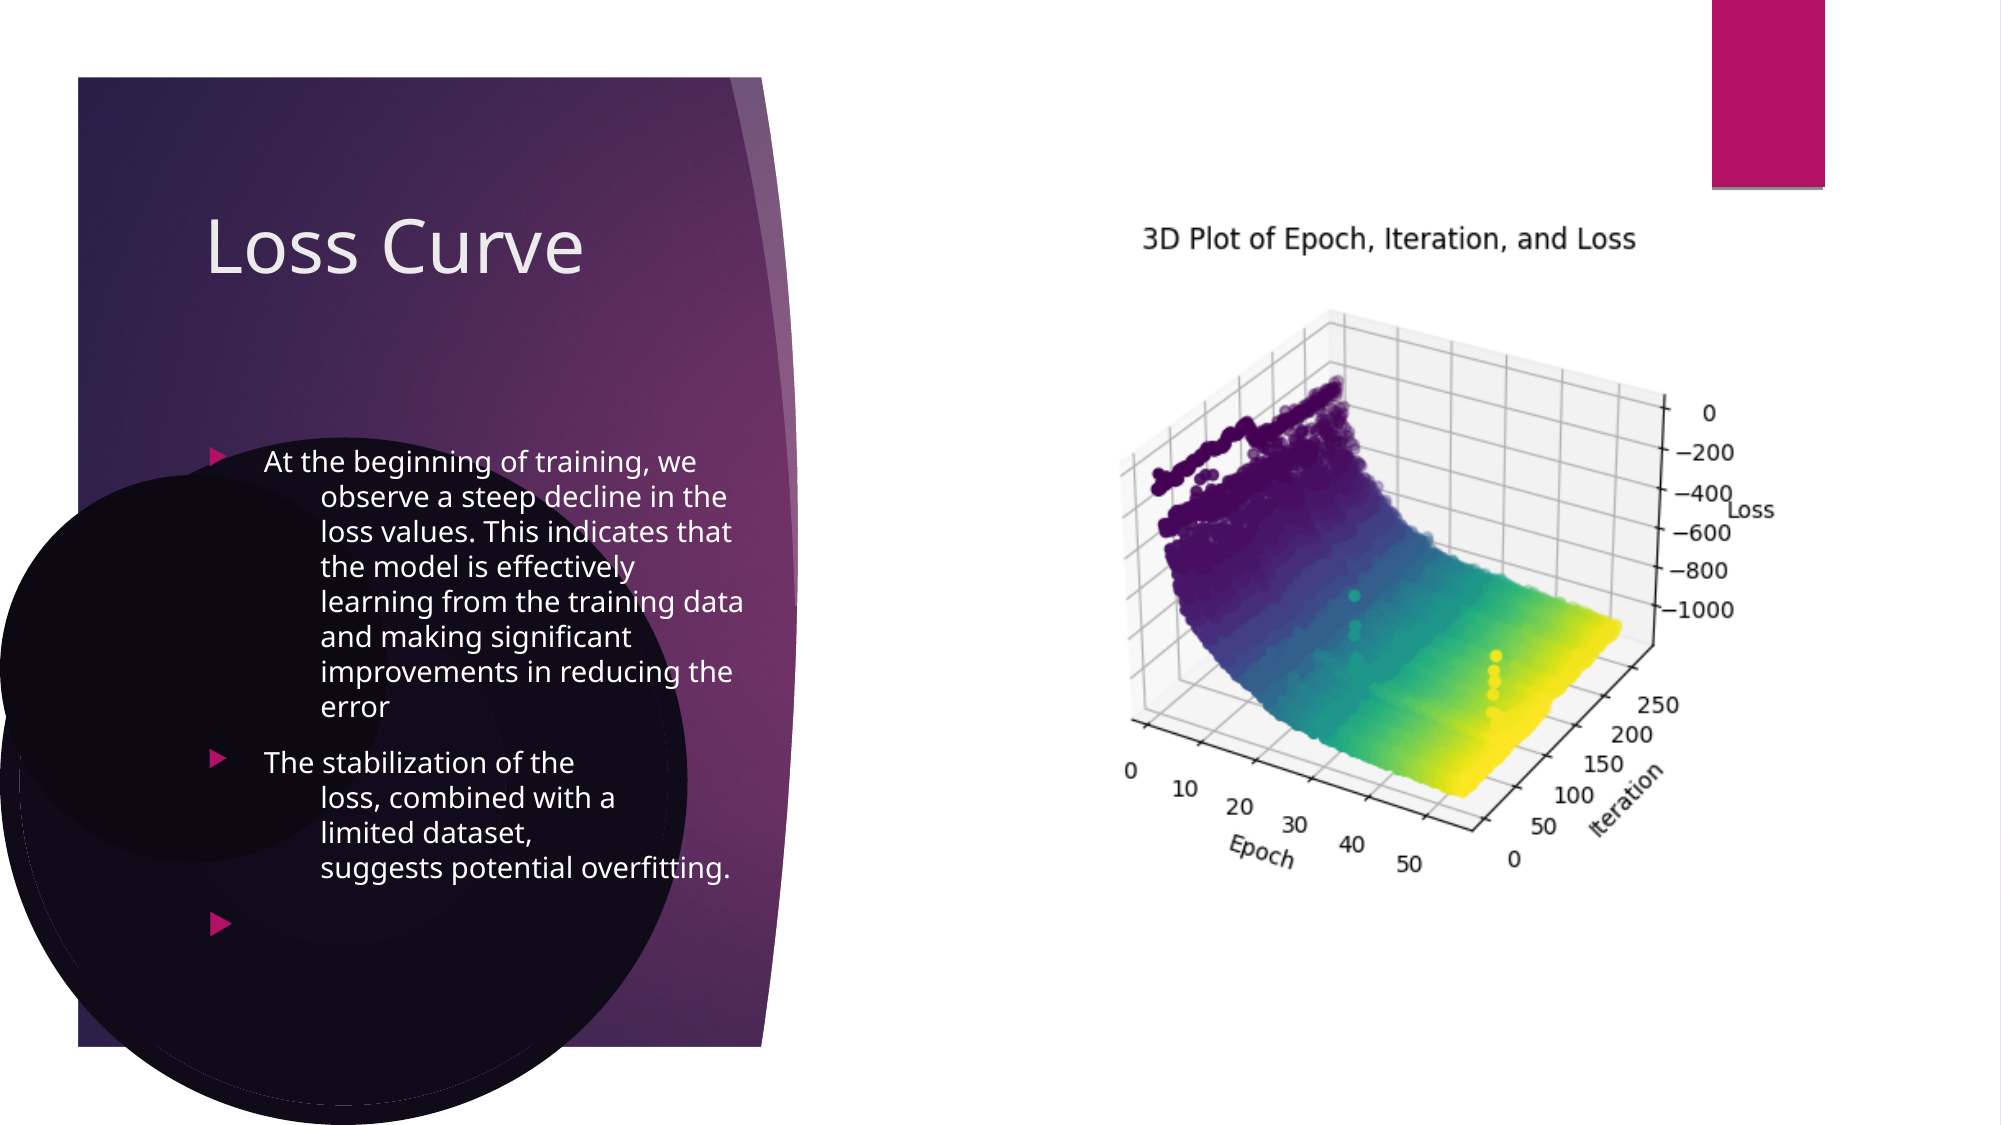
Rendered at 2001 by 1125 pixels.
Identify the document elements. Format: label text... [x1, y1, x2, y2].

picture [852, 169, 1901, 956]
text_box [0, 0, 2000, 1125]
list At the beginning of training, we observe a steep decline in the loss values. This indicates that the model is effectively learning from the training data and making significant improvements in reducing the error The stabilization of the loss, combined with a limited dataset, suggests potential overfitting. [192, 435, 763, 988]
title Loss Curve [189, 159, 673, 328]
